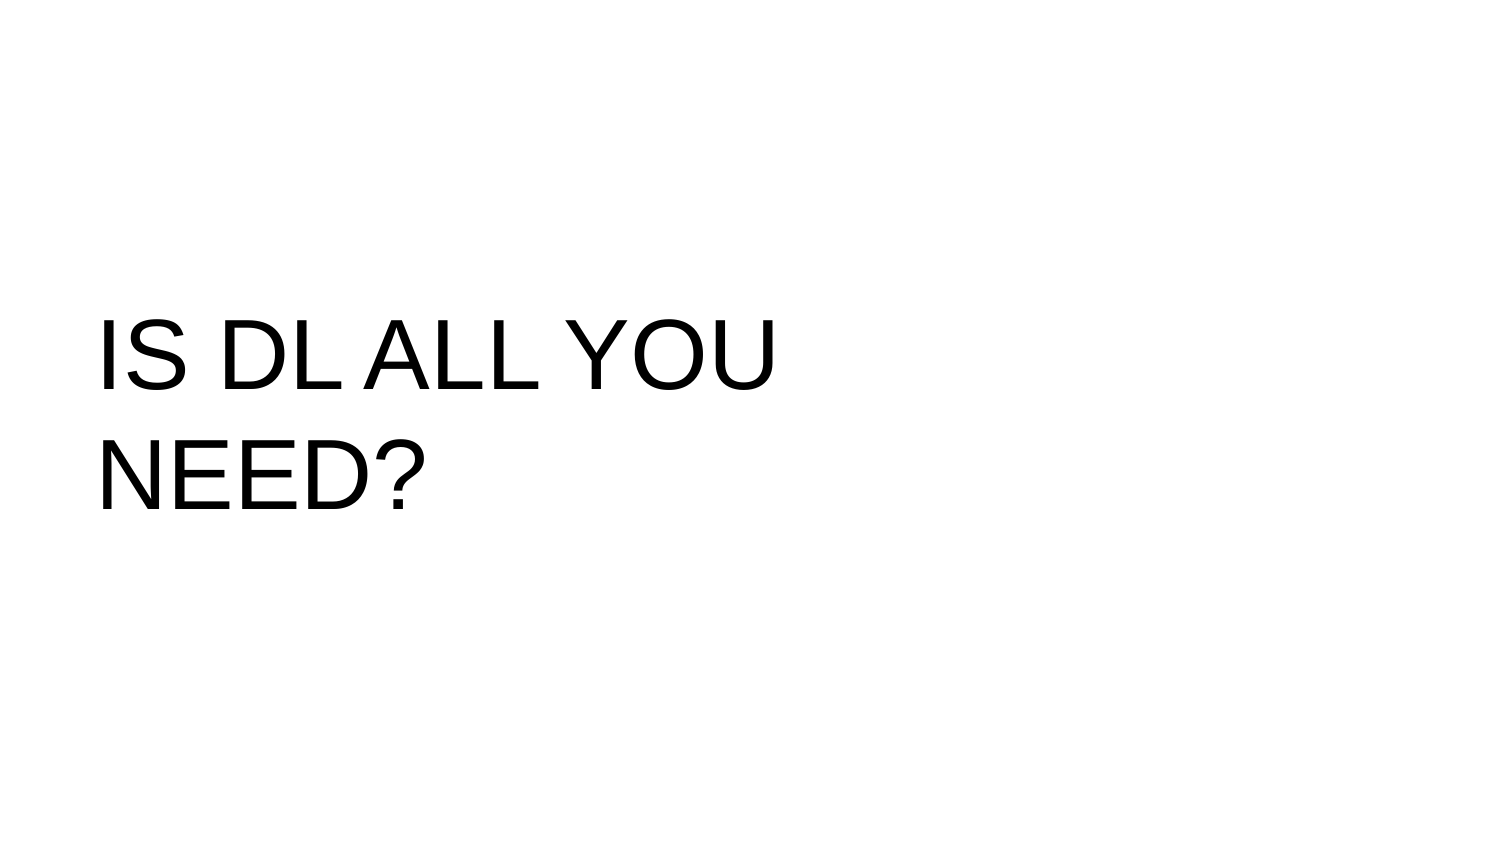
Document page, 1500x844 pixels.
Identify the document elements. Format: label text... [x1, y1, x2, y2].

title IS DL ALL YOU NEED? [80, 73, 1125, 745]
